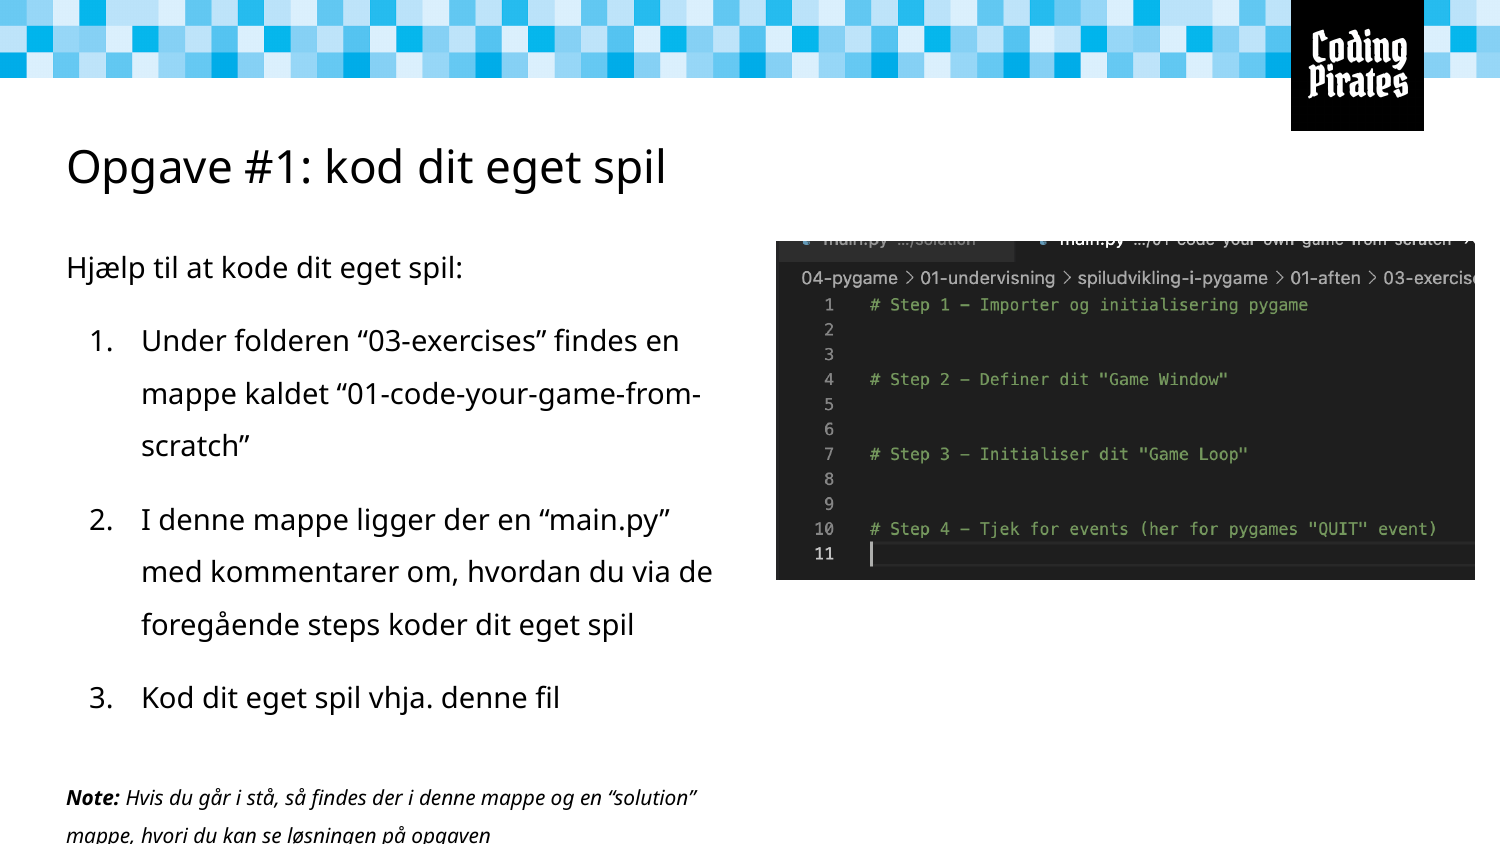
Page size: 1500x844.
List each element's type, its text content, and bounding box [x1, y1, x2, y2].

picture [0, 0, 1056, 78]
list Hjælp til at kode dit eget spil: Under folderen “03-exercises” findes en mappe kaldet “01-code-your-game-from-scratch” I denne mappe ligger der en “main.py” med kommentarer om, hvordan du via de foregående steps koder dit eget spil Kod dit eget spil vhja. denne fil Note: Hvis du går i stå, så findes der i denne mappe og en “solution” mappe, hvori du kan se løsningen på opgaven [51, 216, 752, 800]
picture [776, 241, 1475, 580]
picture [1291, 0, 1424, 131]
title Opgave #1: kod dit eget spil [51, 123, 1223, 217]
